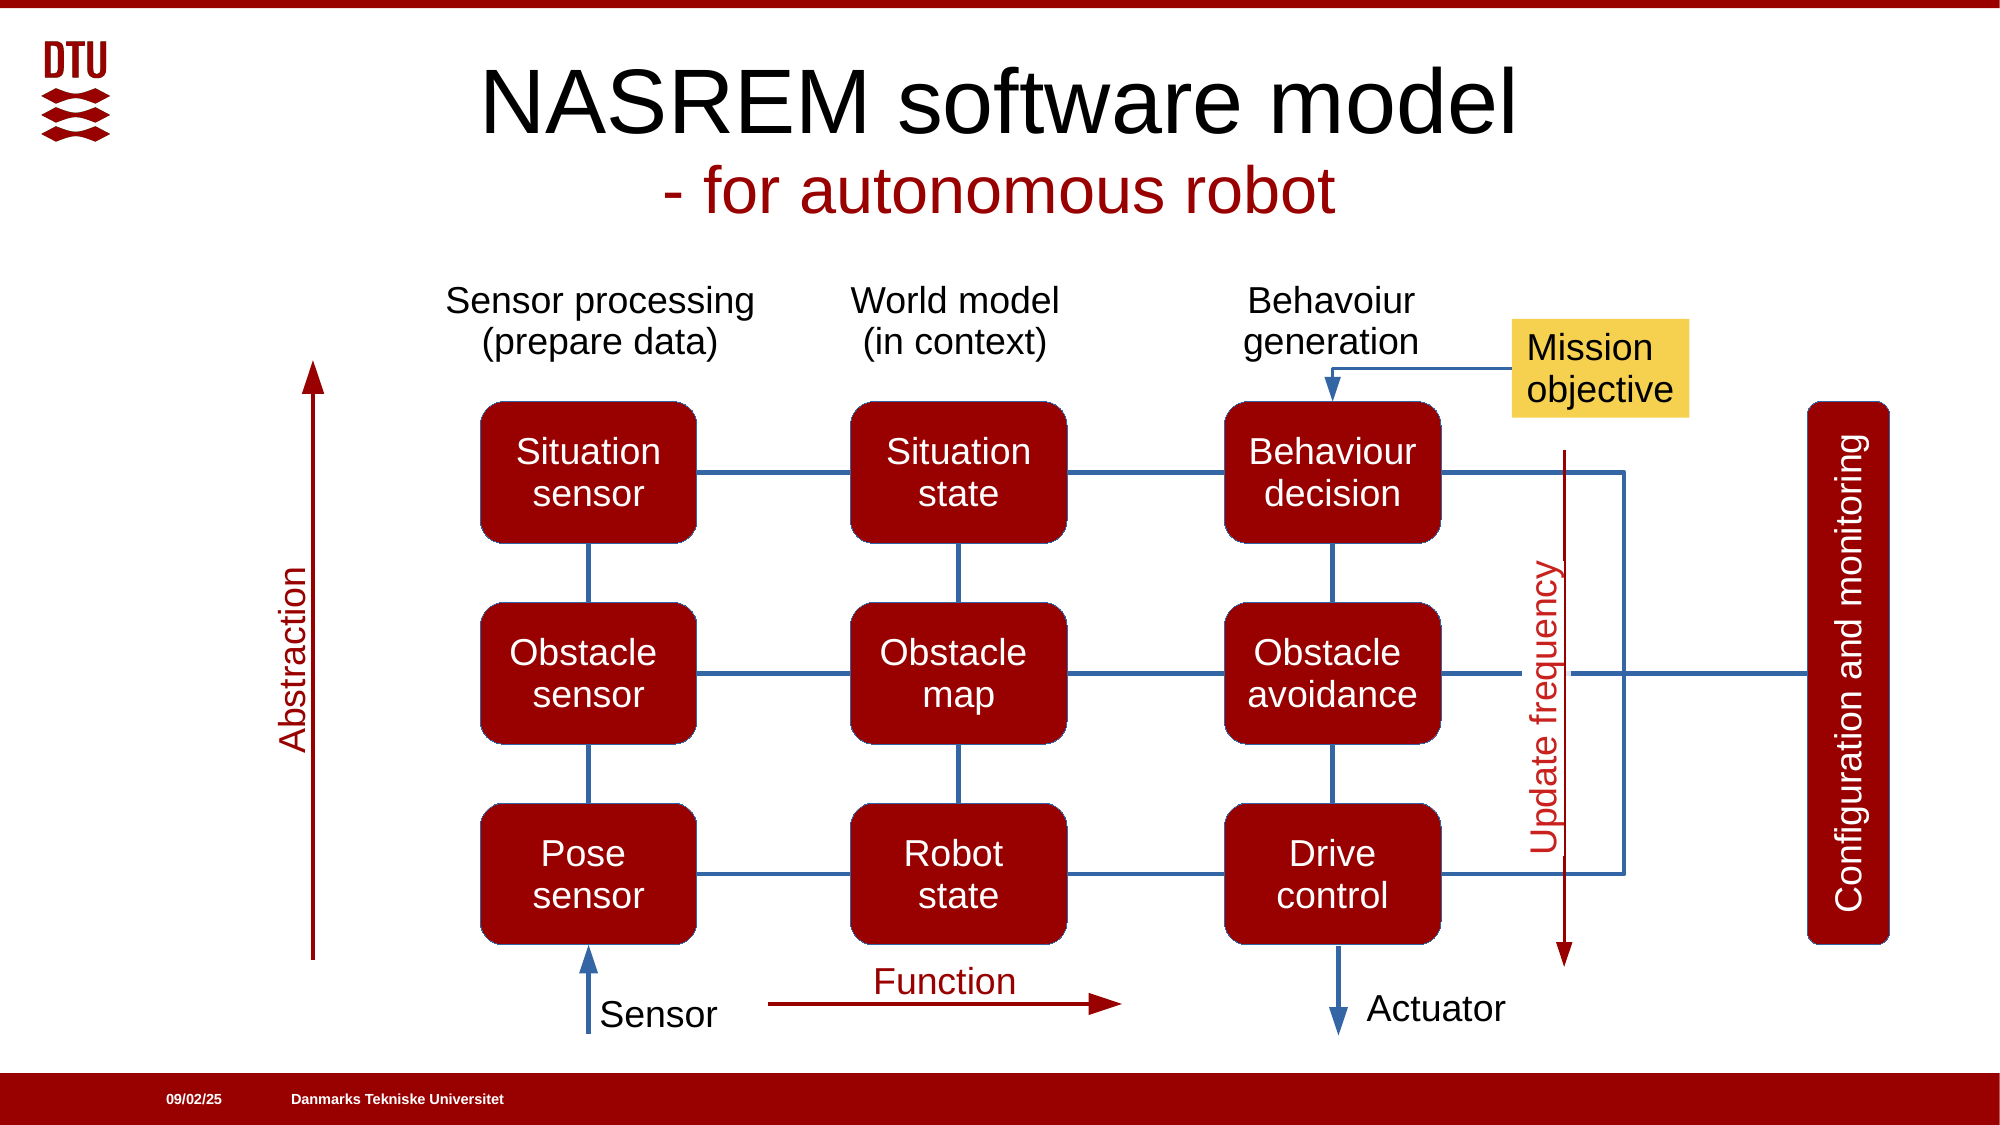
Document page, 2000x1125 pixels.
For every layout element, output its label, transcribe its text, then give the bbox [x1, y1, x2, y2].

text_box Sensor [584, 986, 734, 1044]
text_box Robot state [850, 803, 1068, 945]
text_box [1523, 637, 1563, 697]
text_box Situation state [850, 401, 1068, 544]
text_box Behavoiur generation [1228, 271, 1435, 371]
text_box Obstacle map [850, 602, 1068, 745]
text_box [1538, 685, 1544, 696]
title NASREM software model - for autonomous robot [99, 44, 1900, 233]
text_box [1566, 637, 1571, 697]
text_box Drive control [1224, 803, 1442, 945]
text_box Configuration and monitoring [1807, 401, 1890, 945]
text_box Pose sensor [480, 803, 697, 945]
text_box World model (in context) [835, 271, 1076, 371]
text_box Situation sensor [480, 401, 697, 544]
text_box Sensor processing (prepare data) [430, 271, 771, 371]
text_box Obstacle sensor [480, 602, 697, 745]
text_box Behaviour decision [1224, 401, 1442, 544]
text_box [1538, 666, 1554, 676]
text_box Mission objective [1511, 318, 1690, 418]
text_box Obstacle avoidance [1224, 602, 1442, 745]
text_box Actuator [1351, 980, 1521, 1038]
